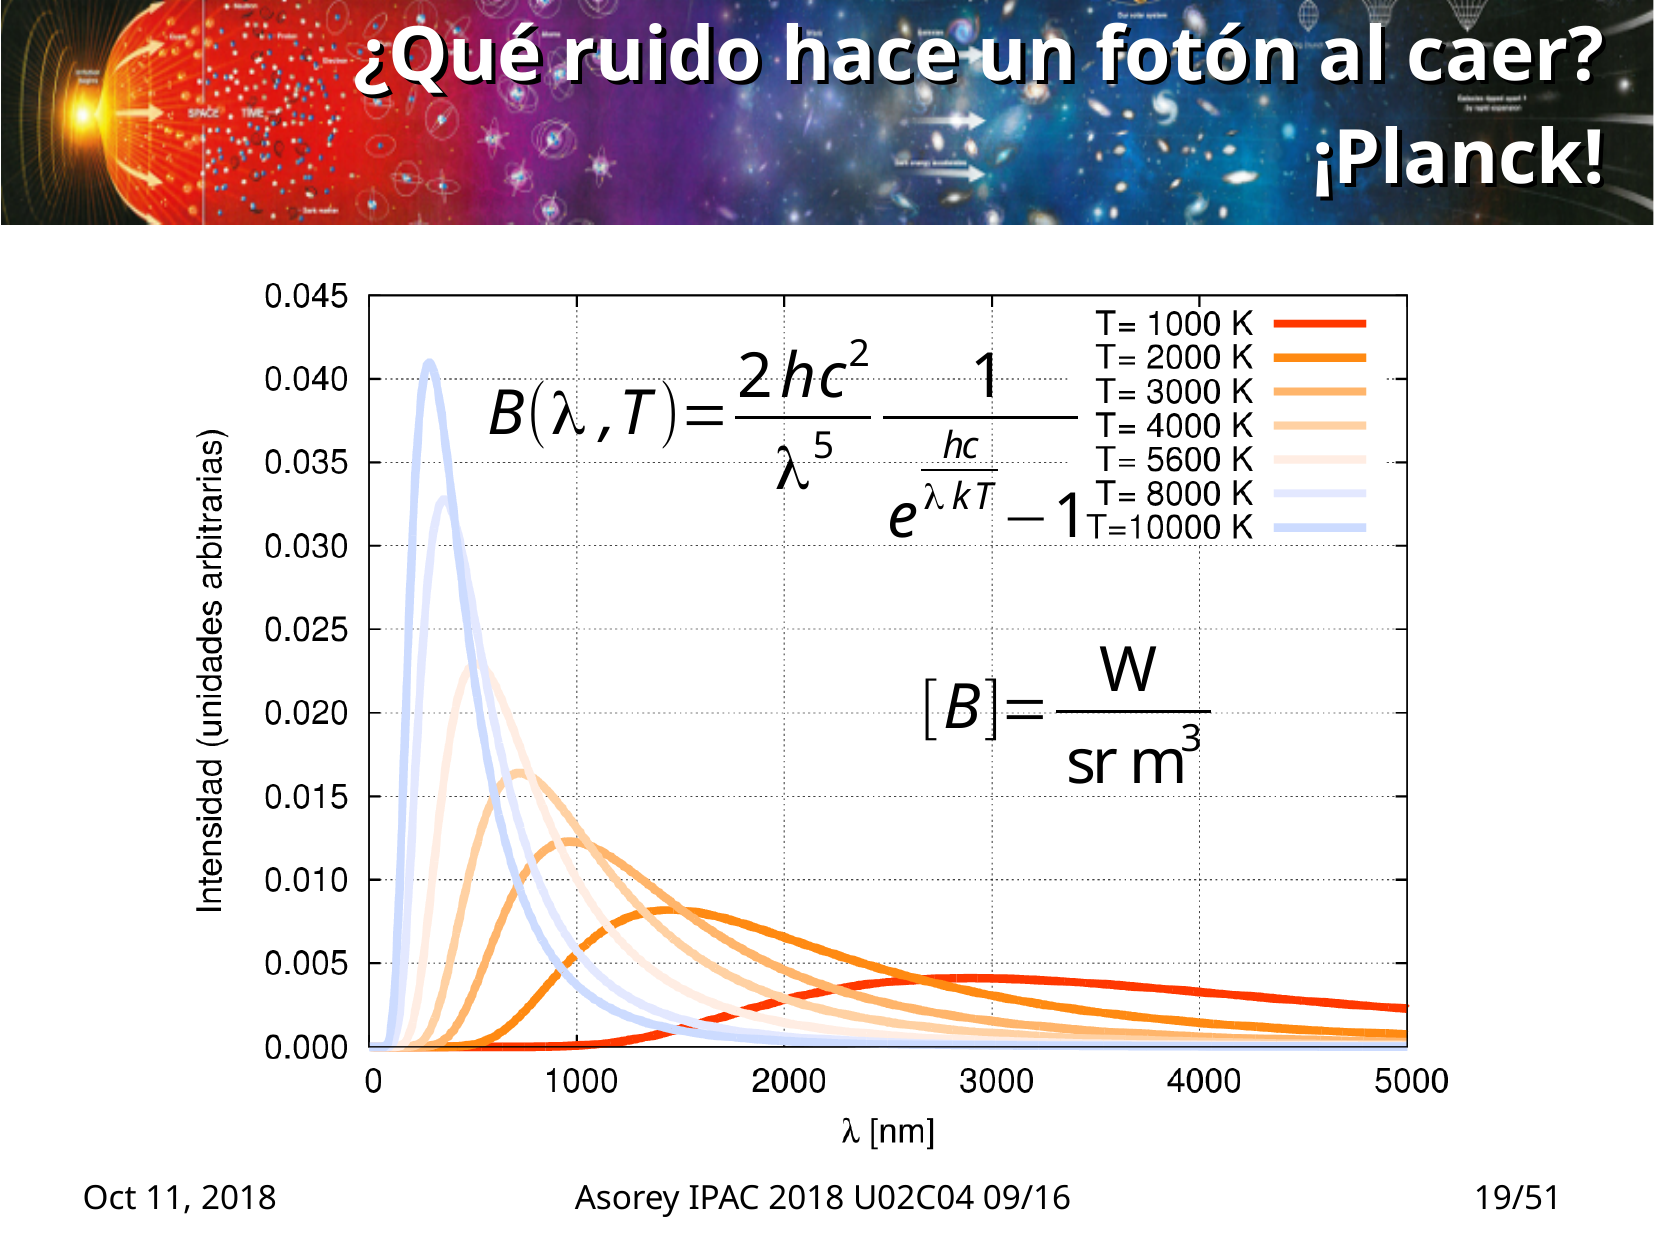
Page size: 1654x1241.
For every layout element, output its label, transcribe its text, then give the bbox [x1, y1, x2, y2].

title ¿Qué ruido hace un fotón al caer? ¡Planck! [45, 15, 1606, 191]
chart [915, 630, 1220, 799]
picture [1, 0, 1654, 225]
chart [480, 330, 1088, 553]
picture [182, 254, 1468, 1156]
